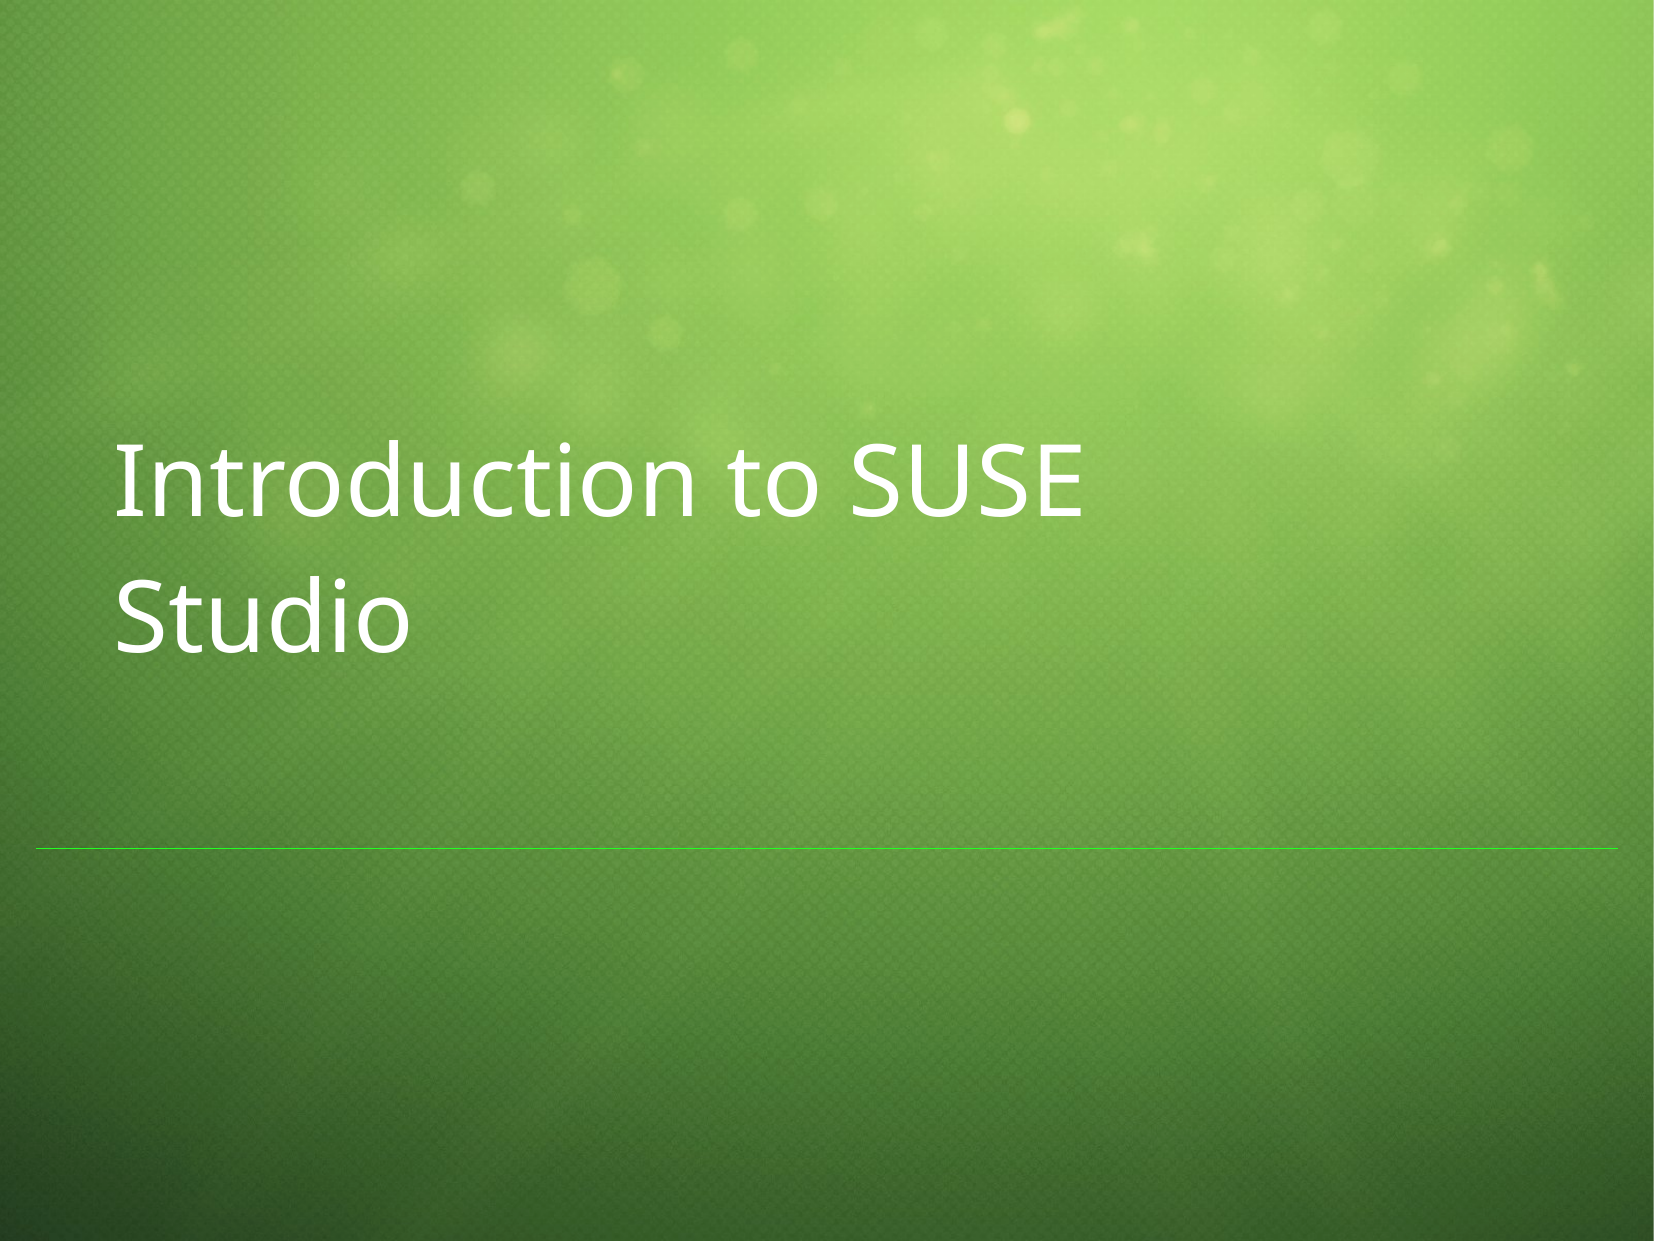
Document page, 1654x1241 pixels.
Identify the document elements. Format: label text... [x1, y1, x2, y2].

picture [0, 0, 1654, 1241]
text_box Introduction to SUSE Studio [113, 448, 1372, 682]
